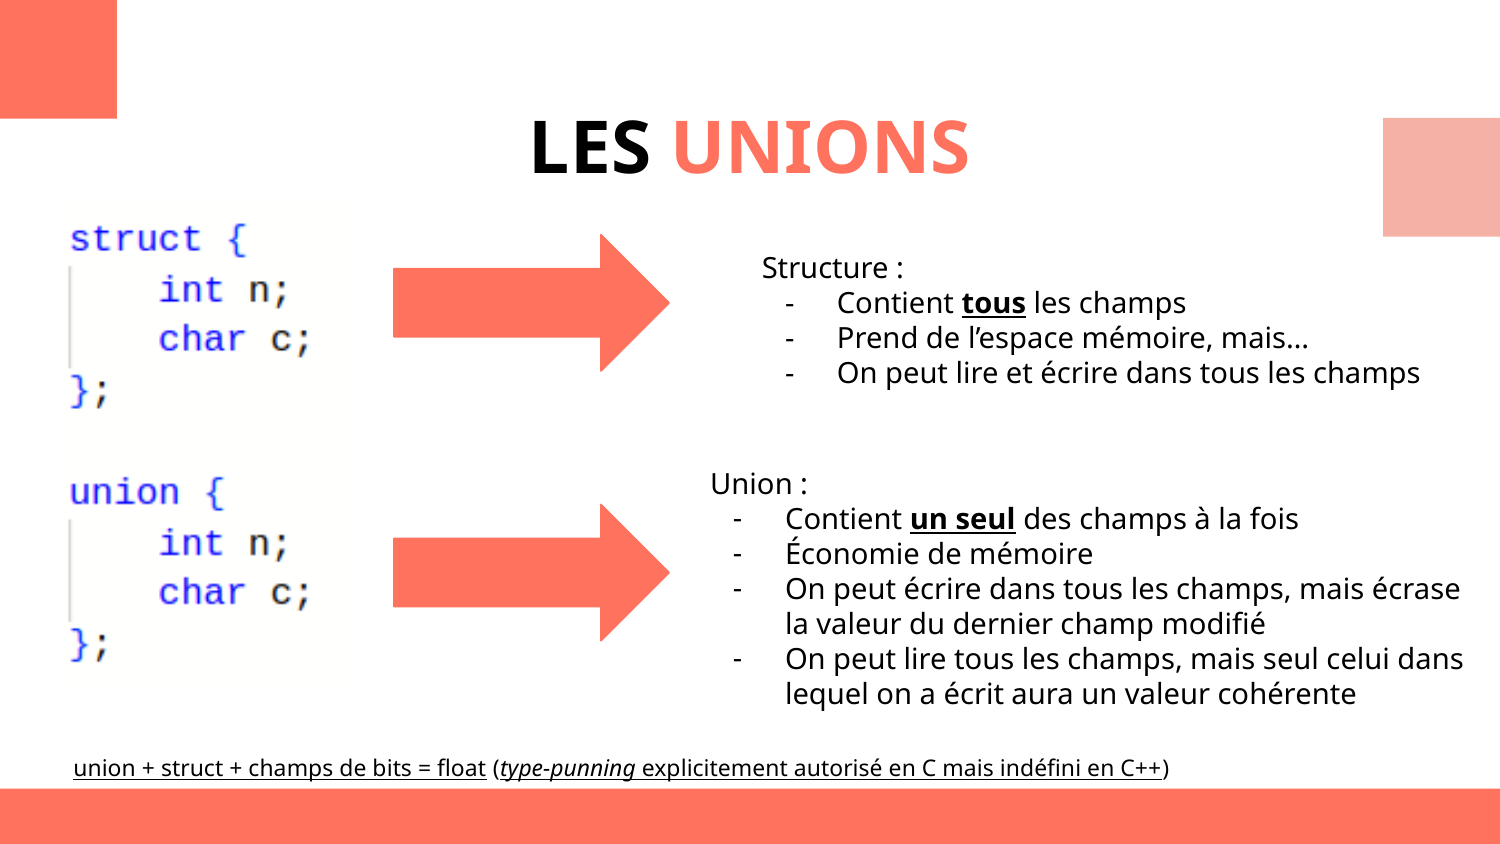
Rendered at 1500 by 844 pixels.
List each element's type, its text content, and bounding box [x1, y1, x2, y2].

title LES UNIONS [0, 107, 1500, 181]
text_box [394, 504, 670, 641]
text_box Structure : Contient tous les champs Prend de l’espace mémoire, mais… On peut lire et écrire dans tous les champs [746, 234, 1478, 405]
text_box union + struct + champs de bits = float (type-punning explicitement autorisé en C mais indéfini en C++) [58, 738, 1264, 782]
picture [58, 200, 347, 689]
text_box [394, 234, 670, 371]
text_box Union : Contient un seul des champs à la fois Économie de mémoire On peut écrire dans tous les champs, mais écrase la valeur du dernier champ modifié On peut lire tous les champs, mais seul celui dans lequel on a écrit aura un valeur cohérente [695, 450, 1492, 720]
